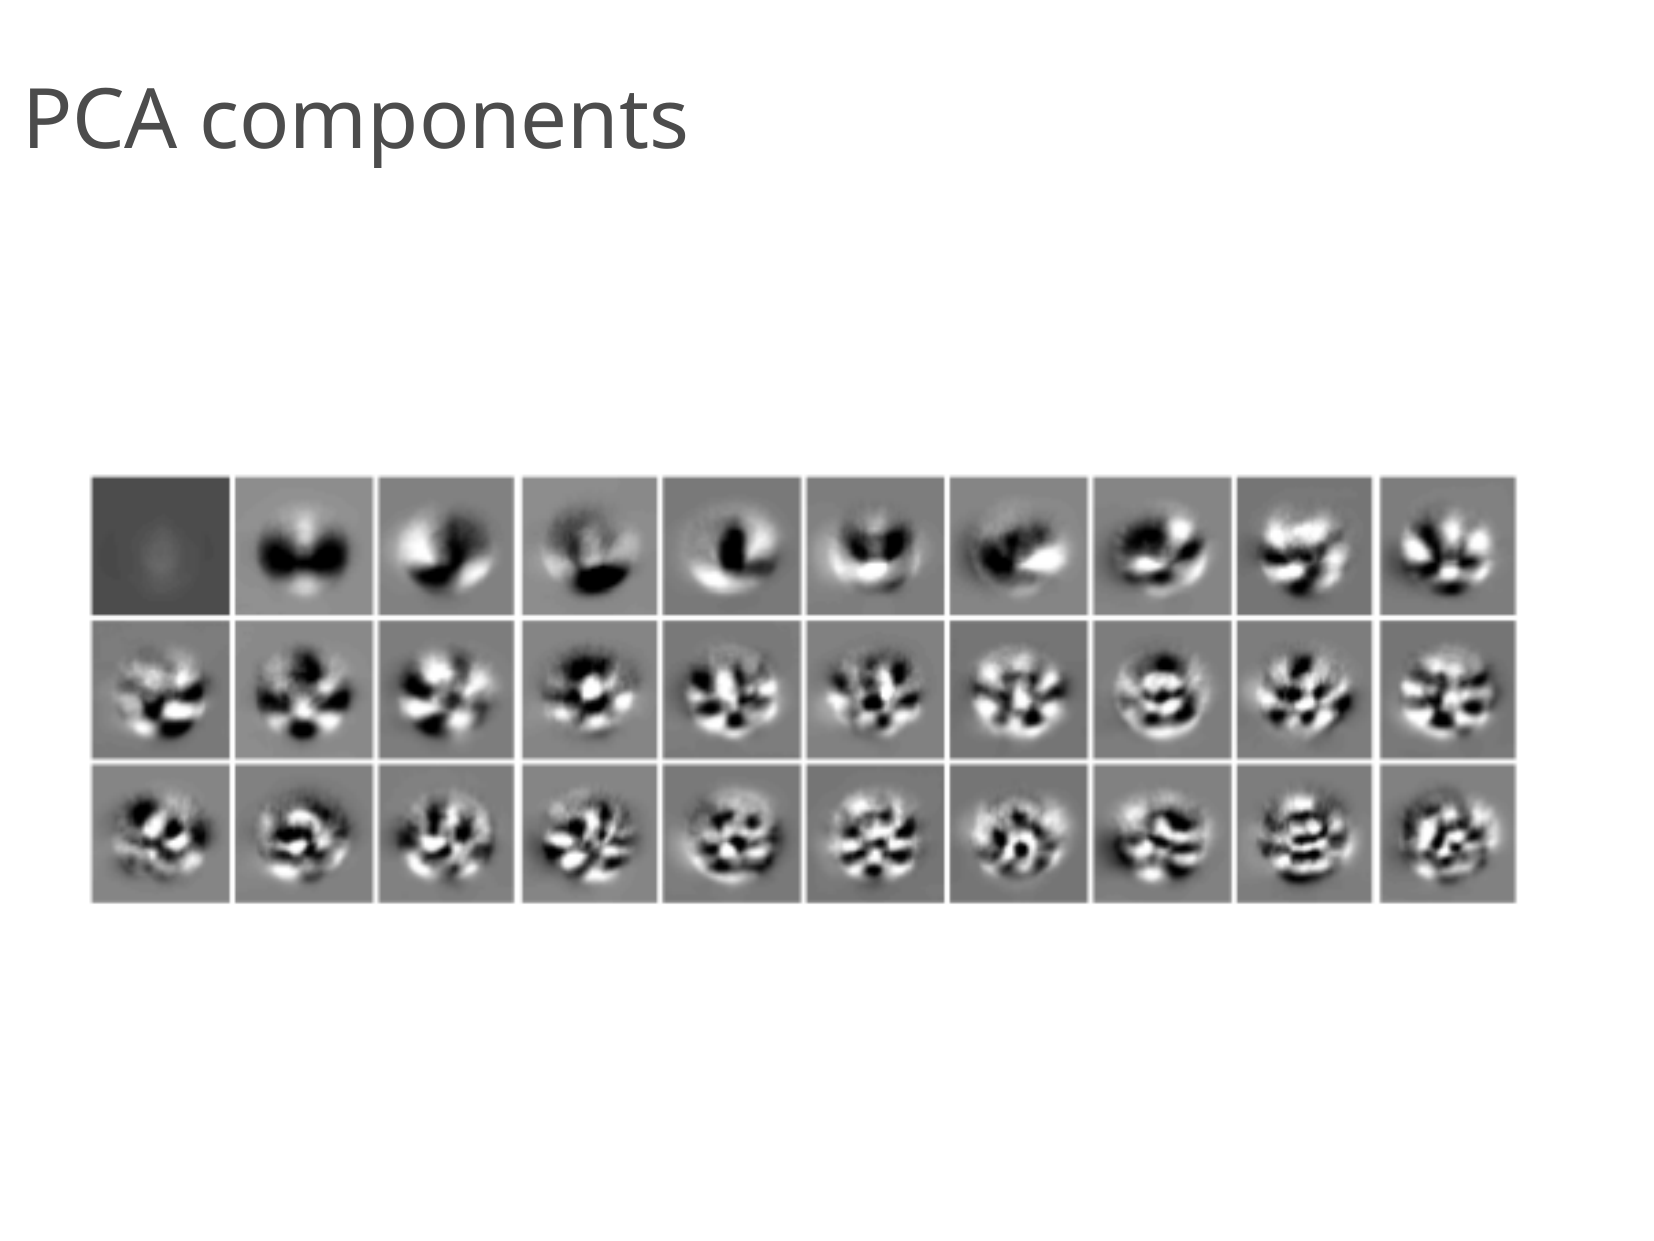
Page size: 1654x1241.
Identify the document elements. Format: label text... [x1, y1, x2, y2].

title PCA components [22, 19, 1654, 213]
picture [58, 465, 1553, 926]
